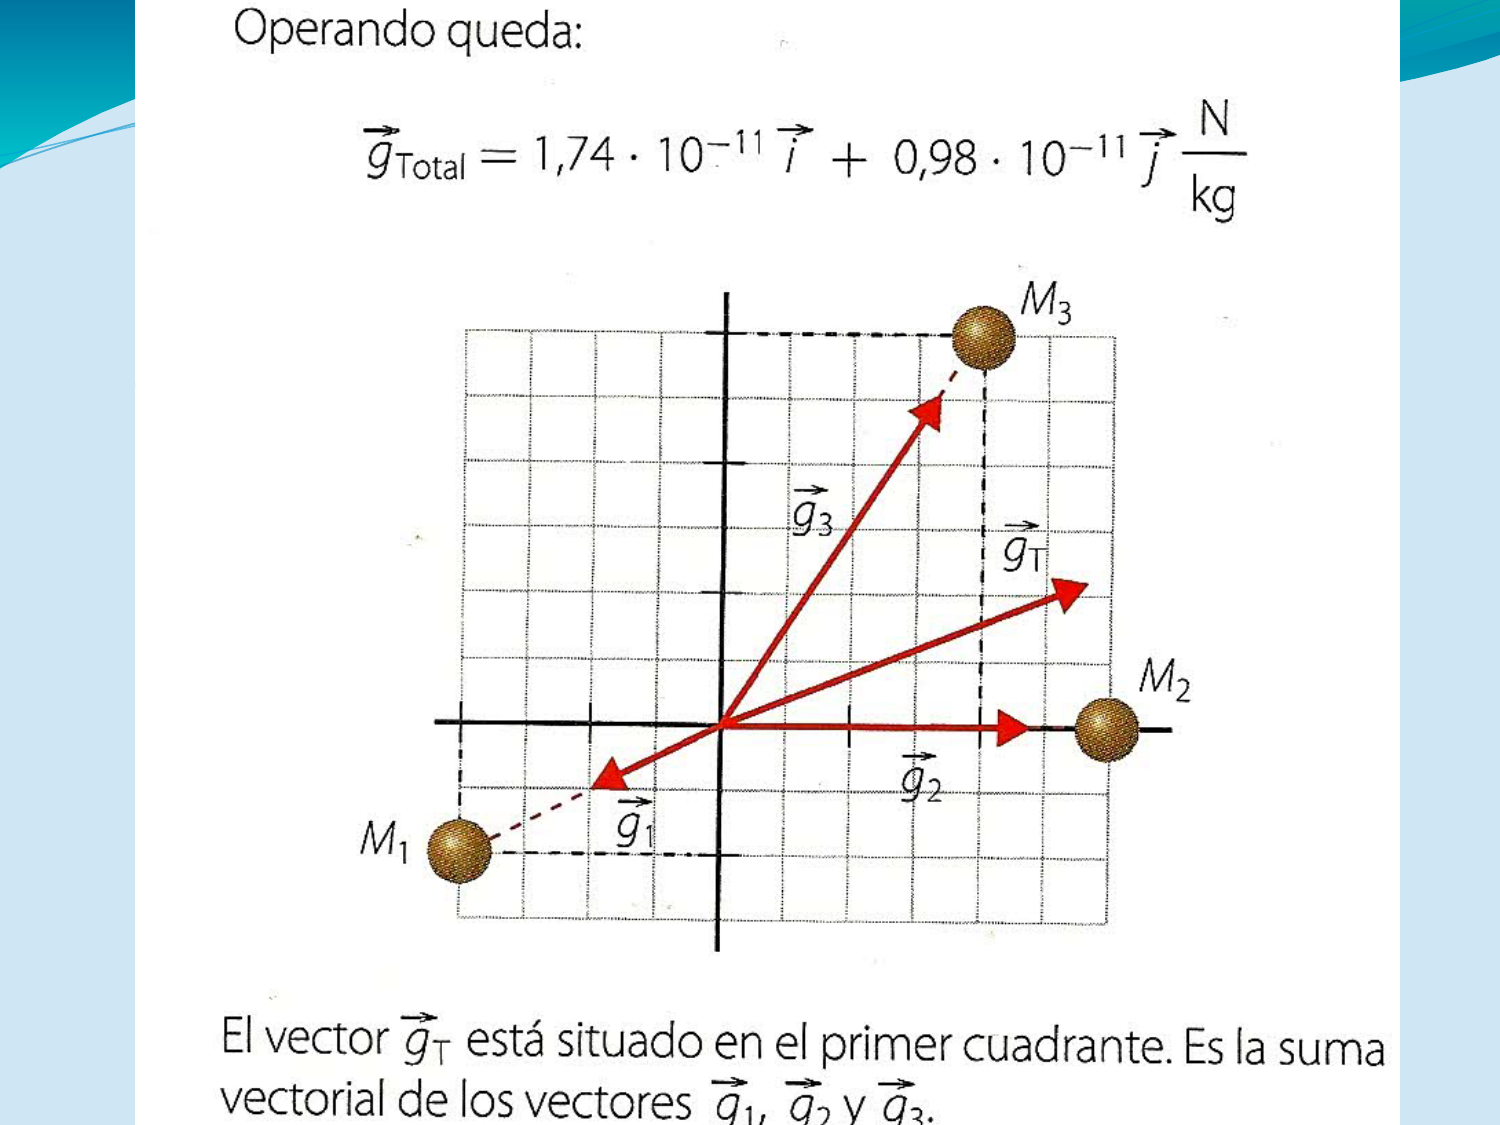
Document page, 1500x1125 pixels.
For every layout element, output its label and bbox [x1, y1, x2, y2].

picture [135, 0, 1400, 1125]
